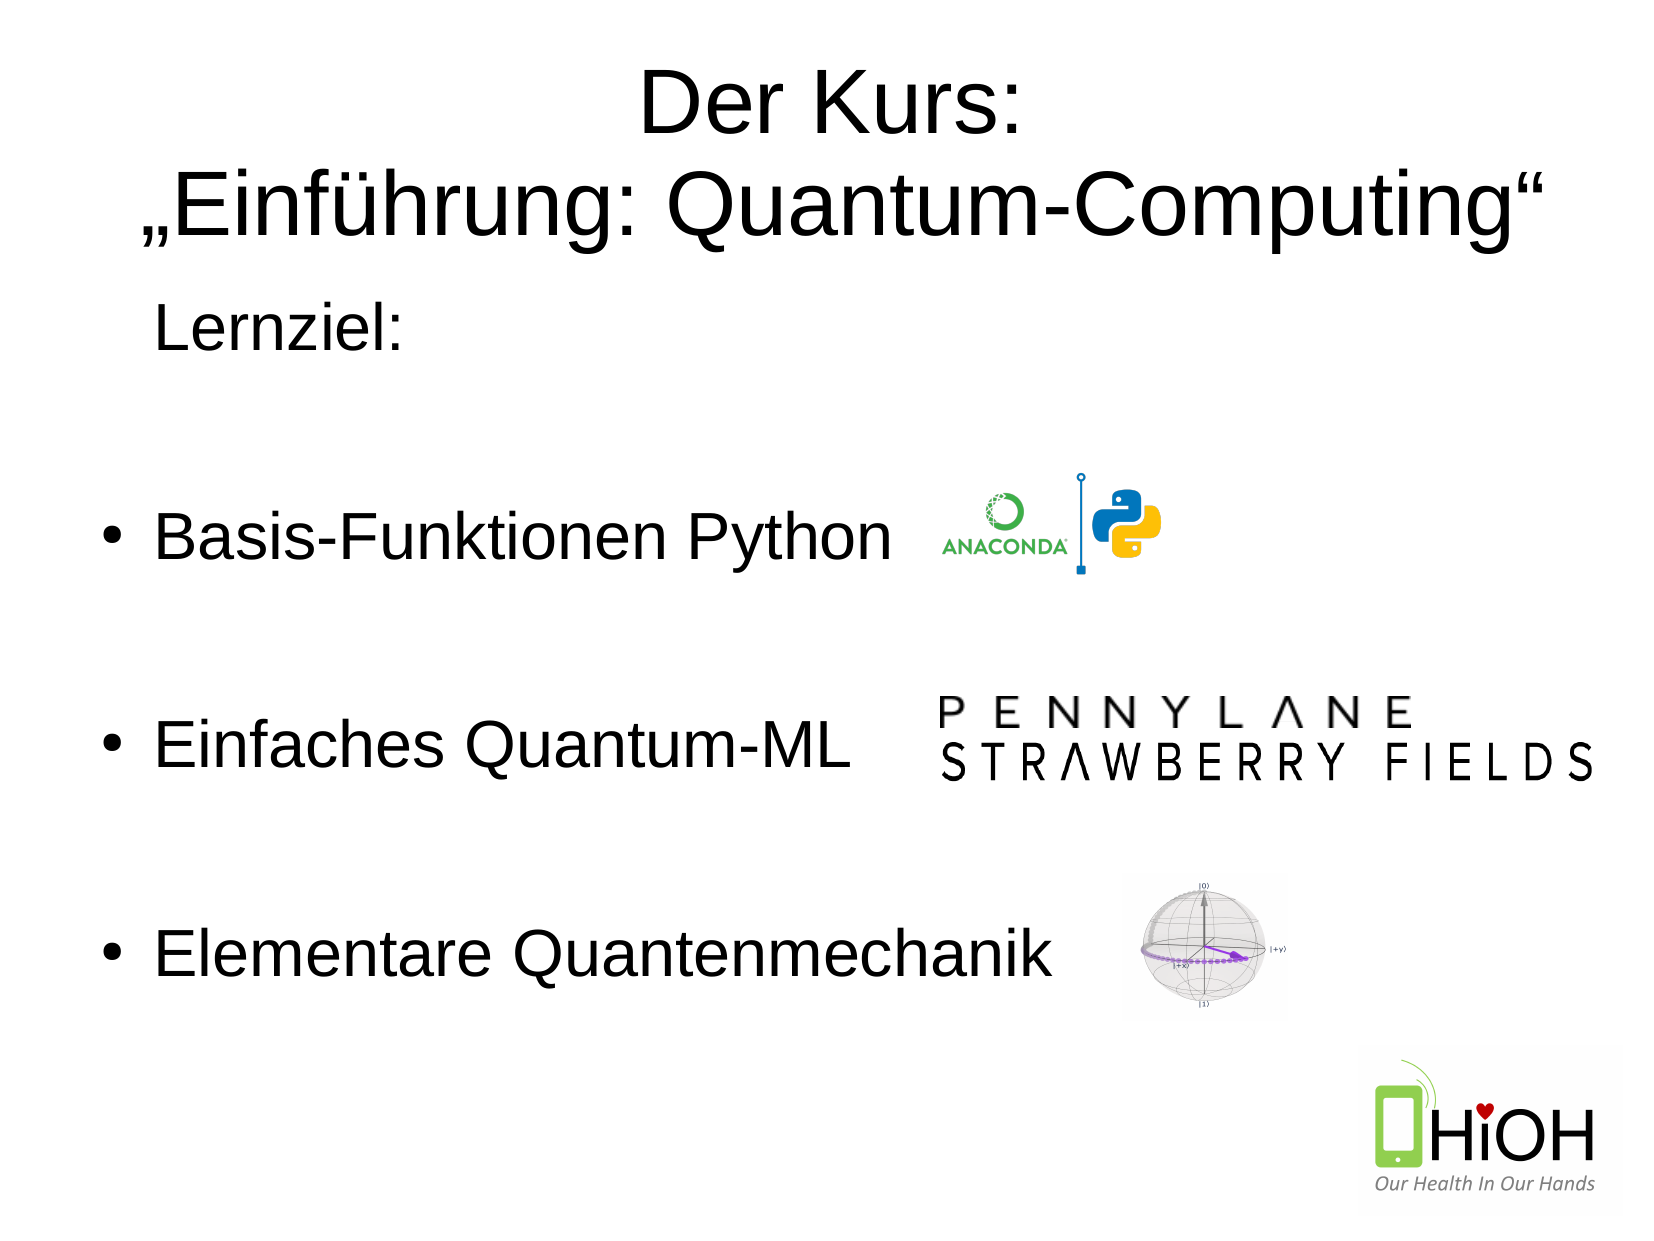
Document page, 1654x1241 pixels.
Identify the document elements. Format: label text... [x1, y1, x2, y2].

title Der Kurs: „Einführung: Quantum-Computing“ [82, 49, 1571, 257]
list Lernziel: Basis-Funktionen Python Einfaches Quantum-ML Elementare Quantenmechanik [82, 290, 1571, 1109]
picture [940, 696, 1411, 729]
picture [933, 730, 1600, 792]
picture [933, 456, 1175, 591]
picture [1122, 873, 1288, 1021]
picture [1358, 1045, 1623, 1216]
